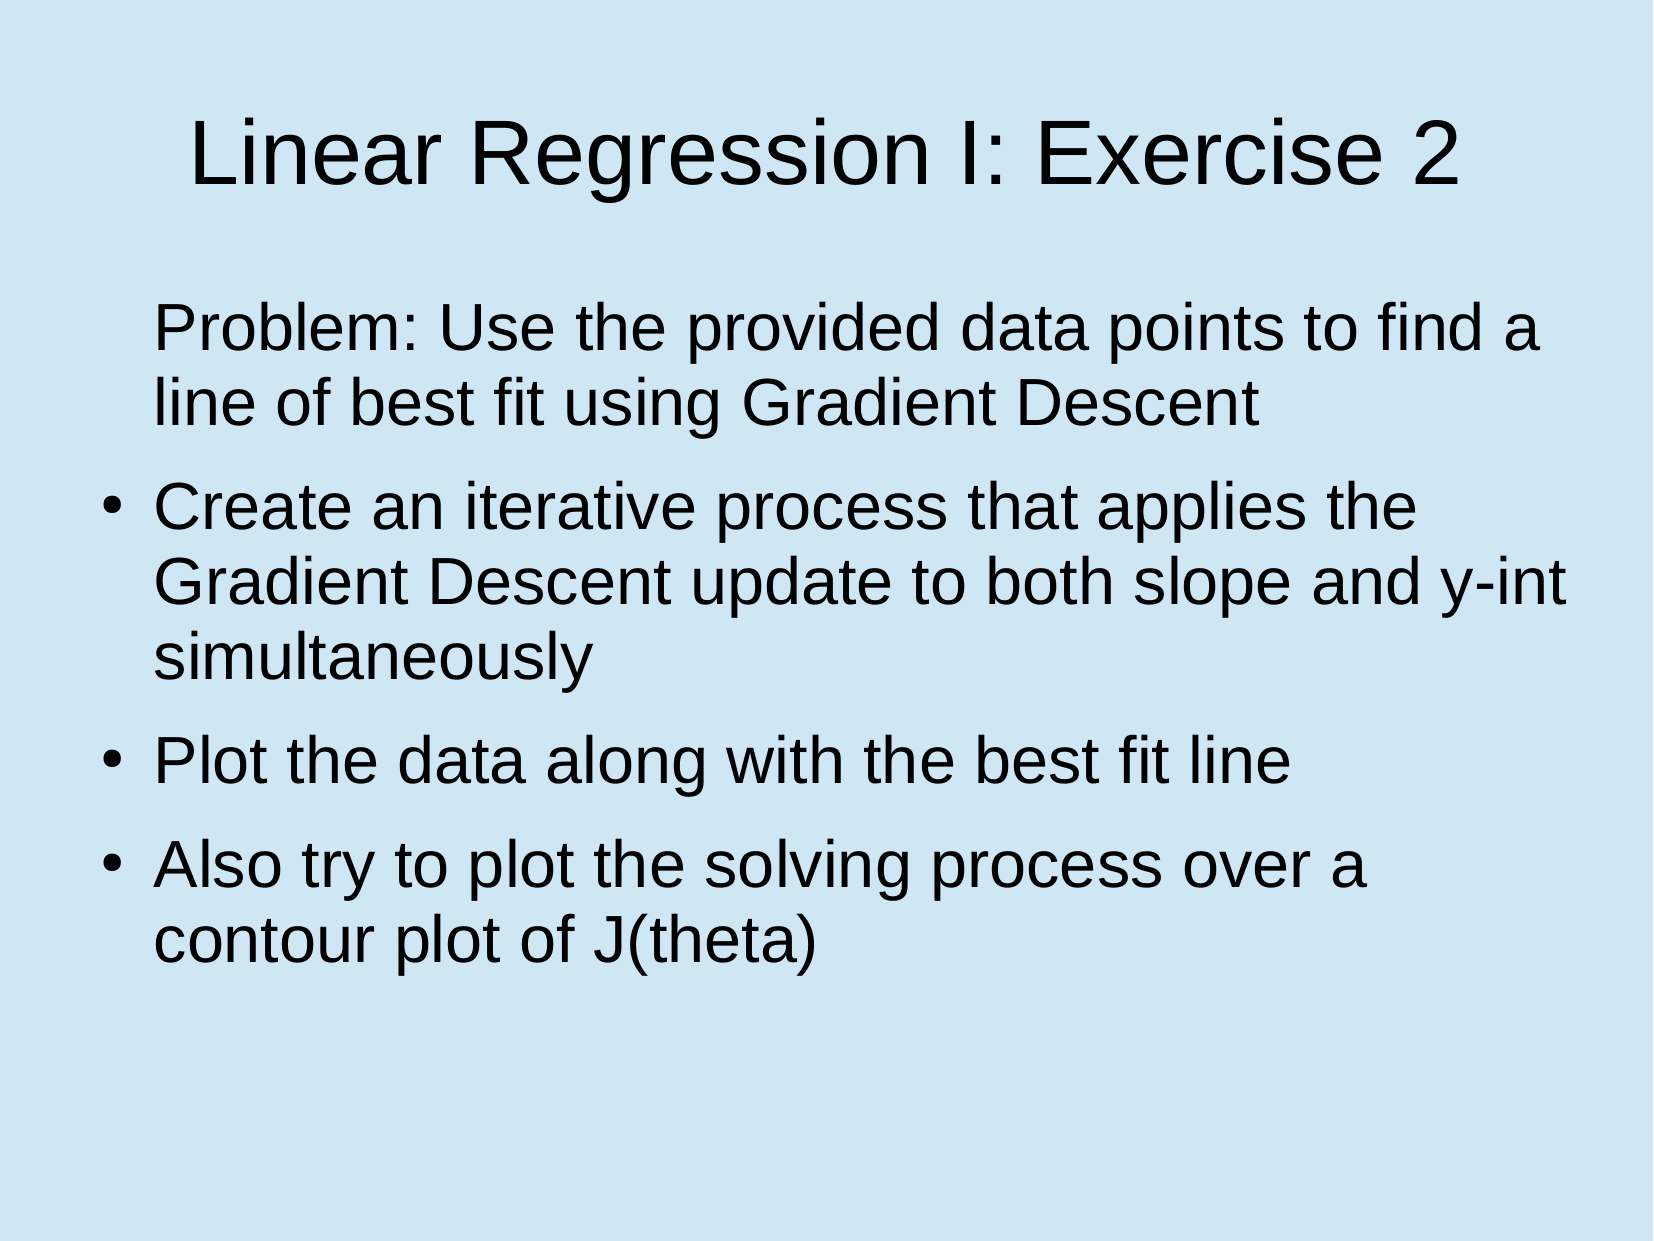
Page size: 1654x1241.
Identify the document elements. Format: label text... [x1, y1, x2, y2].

list Problem: Use the provided data points to find a line of best fit using Gradient Descent Create an iterative process that applies the Gradient Descent update to both slope and y-int simultaneously Plot the data along with the best fit line Also try to plot the solving process over a contour plot of J(theta) [82, 290, 1571, 1010]
title Linear Regression I: Exercise 2 [82, 49, 1571, 257]
